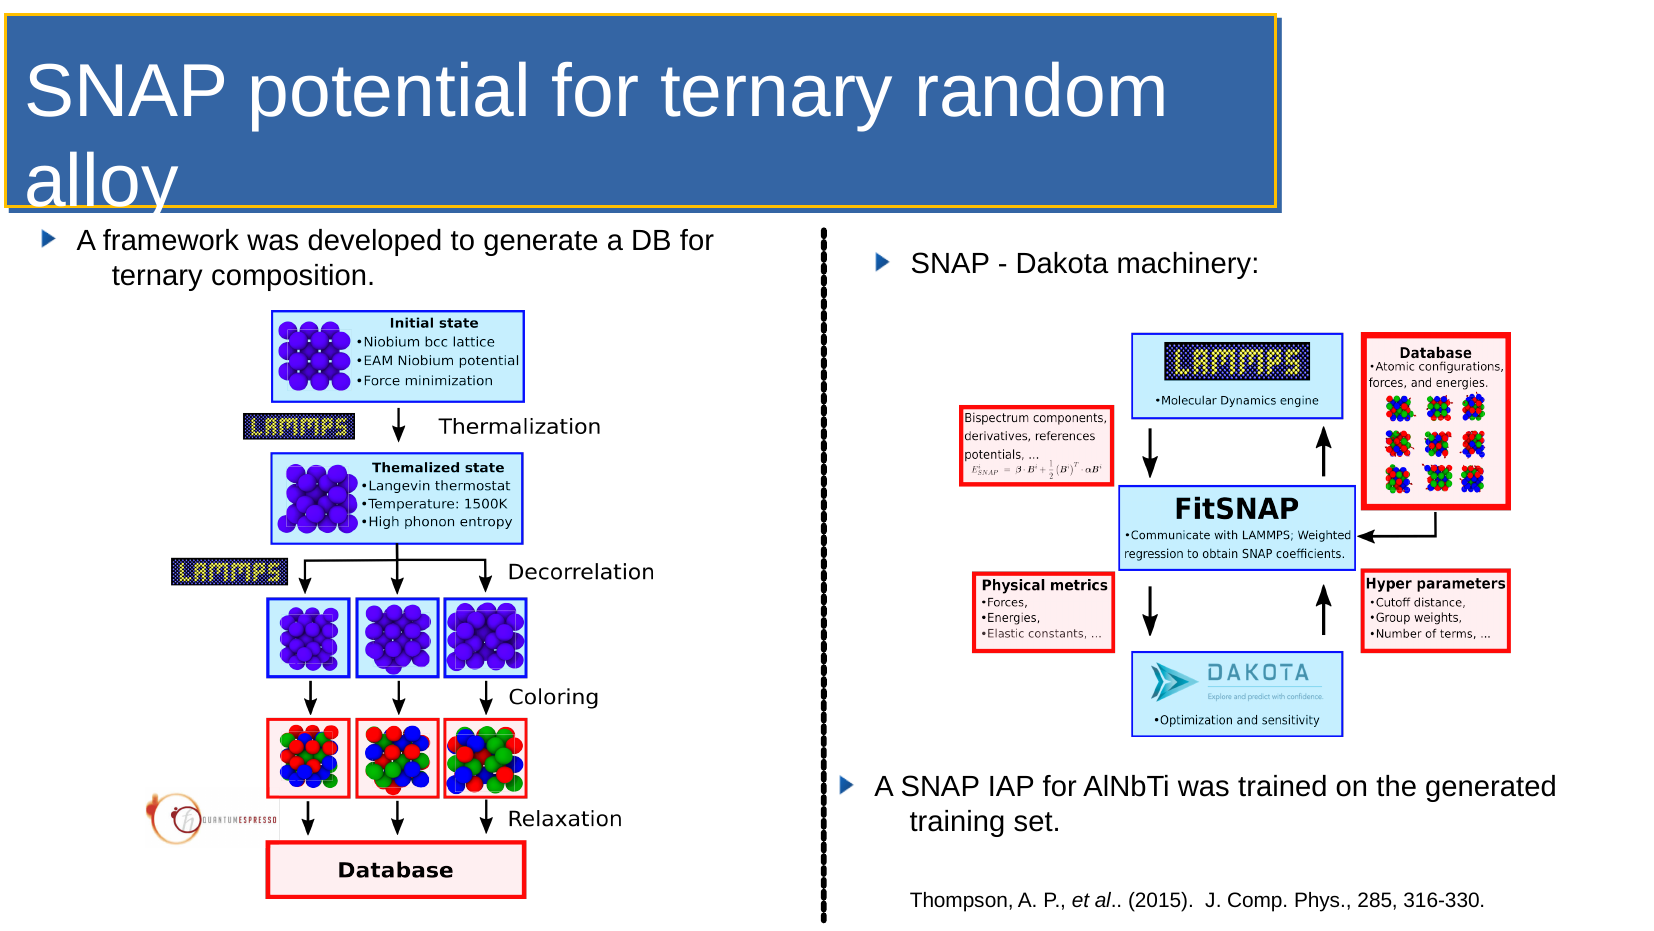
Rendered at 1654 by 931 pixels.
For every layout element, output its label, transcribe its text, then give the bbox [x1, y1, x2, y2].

text_box A framework was developed to generate a DB for ternary composition. [26, 214, 741, 294]
text_box Thompson, A. P., et al.. (2015). J. Comp. Phys., 285, 316-330. [837, 880, 1559, 917]
picture [959, 332, 1511, 737]
text_box SNAP - Dakota machinery: [860, 237, 1610, 284]
text_box A SNAP IAP for AlNbTi was trained on the generated training set. [824, 760, 1642, 814]
text_box SNAP potential for ternary random alloy [24, 41, 1249, 190]
picture [145, 310, 653, 899]
